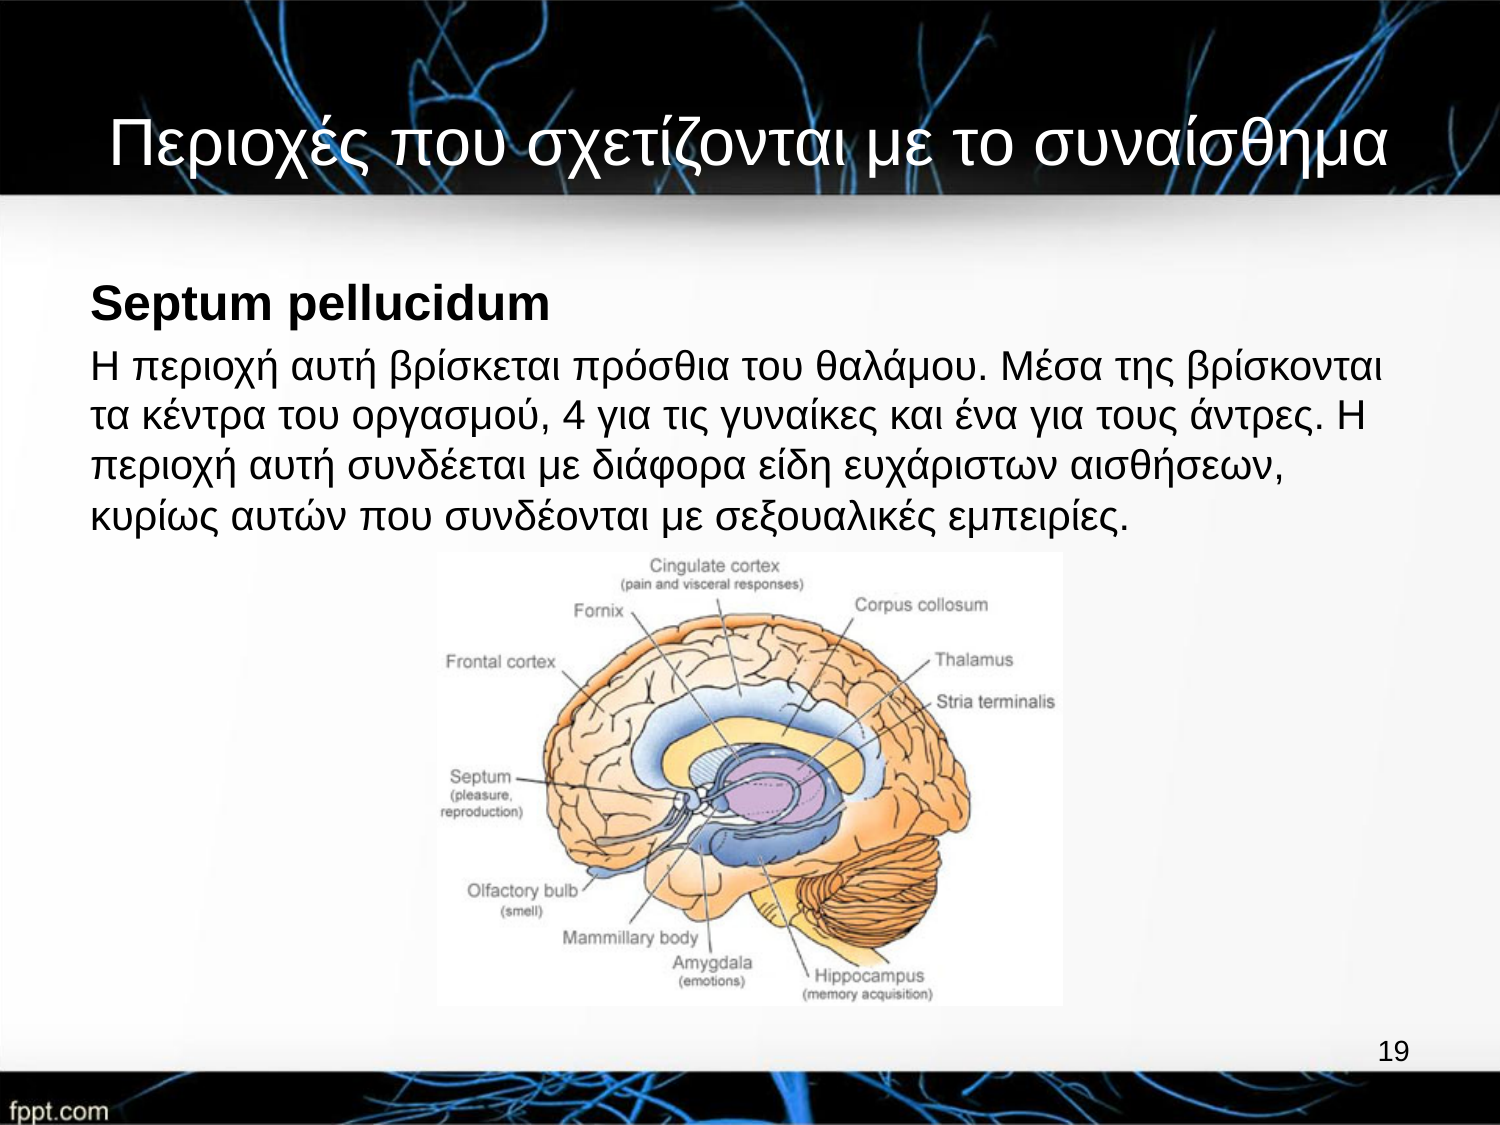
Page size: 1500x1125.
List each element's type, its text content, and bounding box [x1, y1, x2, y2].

picture [0, 0, 1500, 1125]
list Septum pellucidum Η περιοχή αυτή βρίσκεται πρόσθια του θαλάμου. Μέσα της βρίσκονται τα κέντρα του οργασμού, 4 για τις γυναίκες και ένα για τους άντρες. Η περιοχή αυτή συνδέεται με διάφορα είδη ευχάριστων αισθήσεων, κυρίως αυτών που συνδέονται με σεξουαλικές εμπειρίες. [75, 262, 1425, 1005]
title Περιοχές που σχετίζονται με το συναίσθημα [75, 45, 1425, 233]
